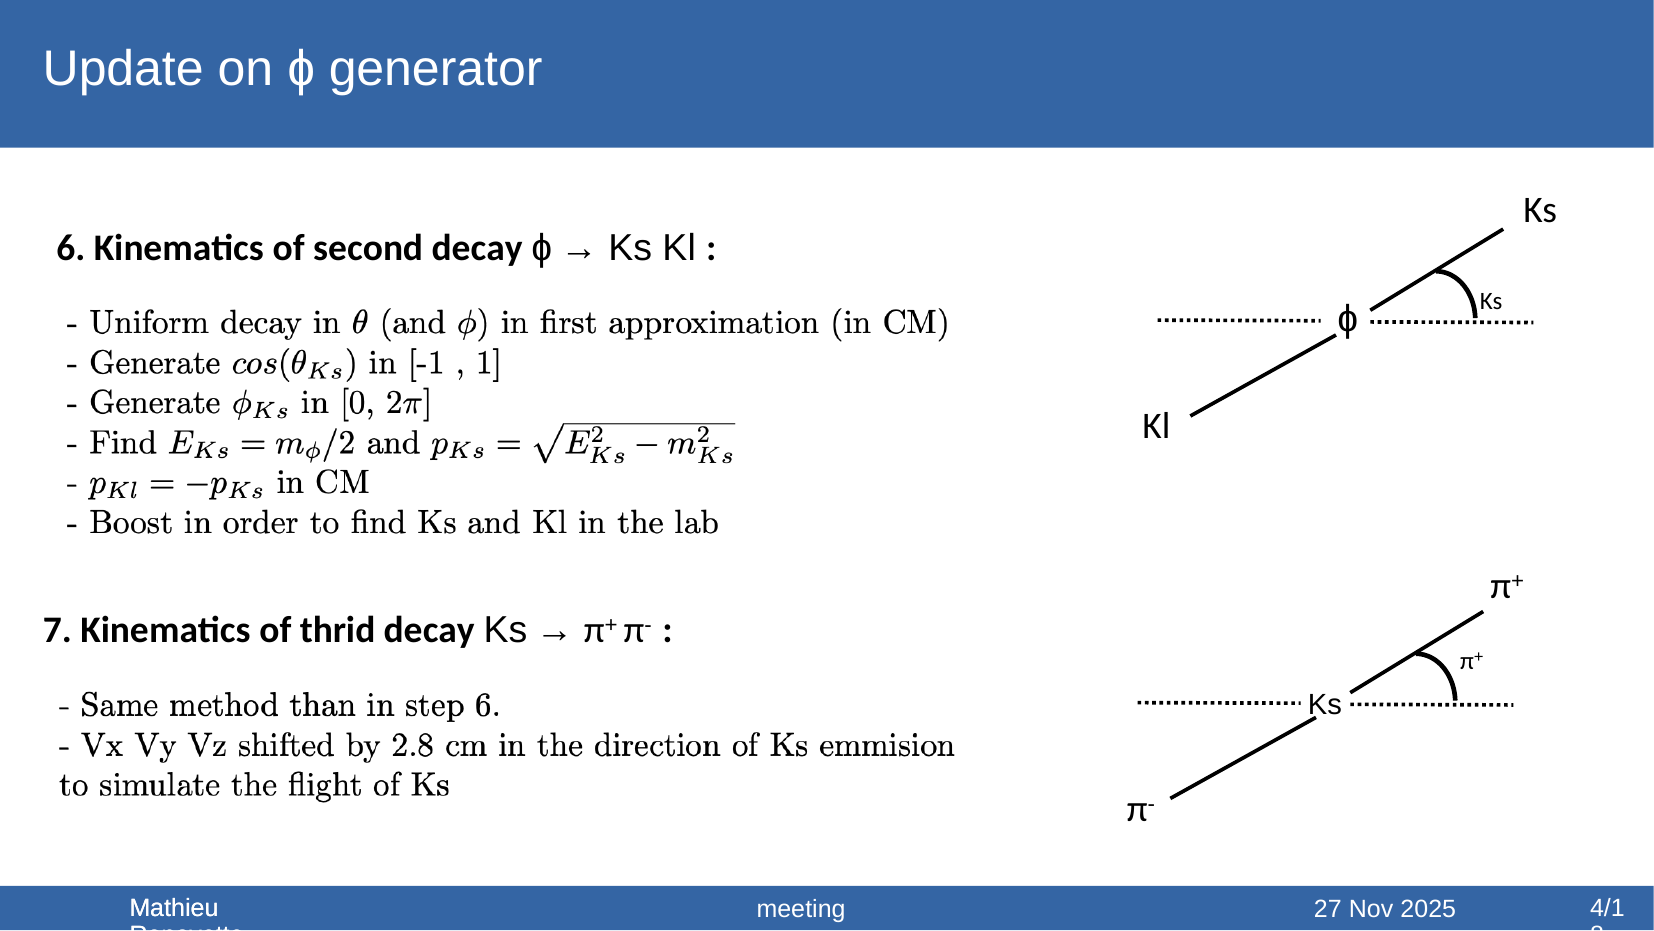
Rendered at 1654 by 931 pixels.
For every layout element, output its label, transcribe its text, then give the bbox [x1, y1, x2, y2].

text_box meeting [734, 887, 953, 931]
text_box 7. Kinematics of thrid decay Ks → π+ π- : [27, 597, 856, 673]
text_box ɸ [1322, 286, 1402, 348]
picture [41, 285, 982, 571]
text_box π+ [1445, 637, 1546, 698]
text_box Mathieu Ronayette [114, 885, 355, 929]
text_box π+ [1475, 553, 1582, 615]
picture [41, 679, 982, 816]
text_box [0, 0, 1654, 148]
text_box Ks [1465, 254, 1566, 316]
text_box [226, 885, 1592, 931]
text_box π- [1111, 776, 1219, 838]
text_box Ks [1508, 177, 1615, 239]
text_box 4/18 [1575, 885, 1654, 930]
text_box Update on ɸ generator [27, 32, 886, 106]
text_box 27 Nov 2025 [1299, 887, 1536, 931]
text_box Ks [1292, 677, 1372, 729]
text_box [0, 885, 131, 931]
text_box Kl [1127, 393, 1234, 454]
text_box 6. Kinematics of second decay ɸ → Ks Kl : [41, 215, 1030, 292]
